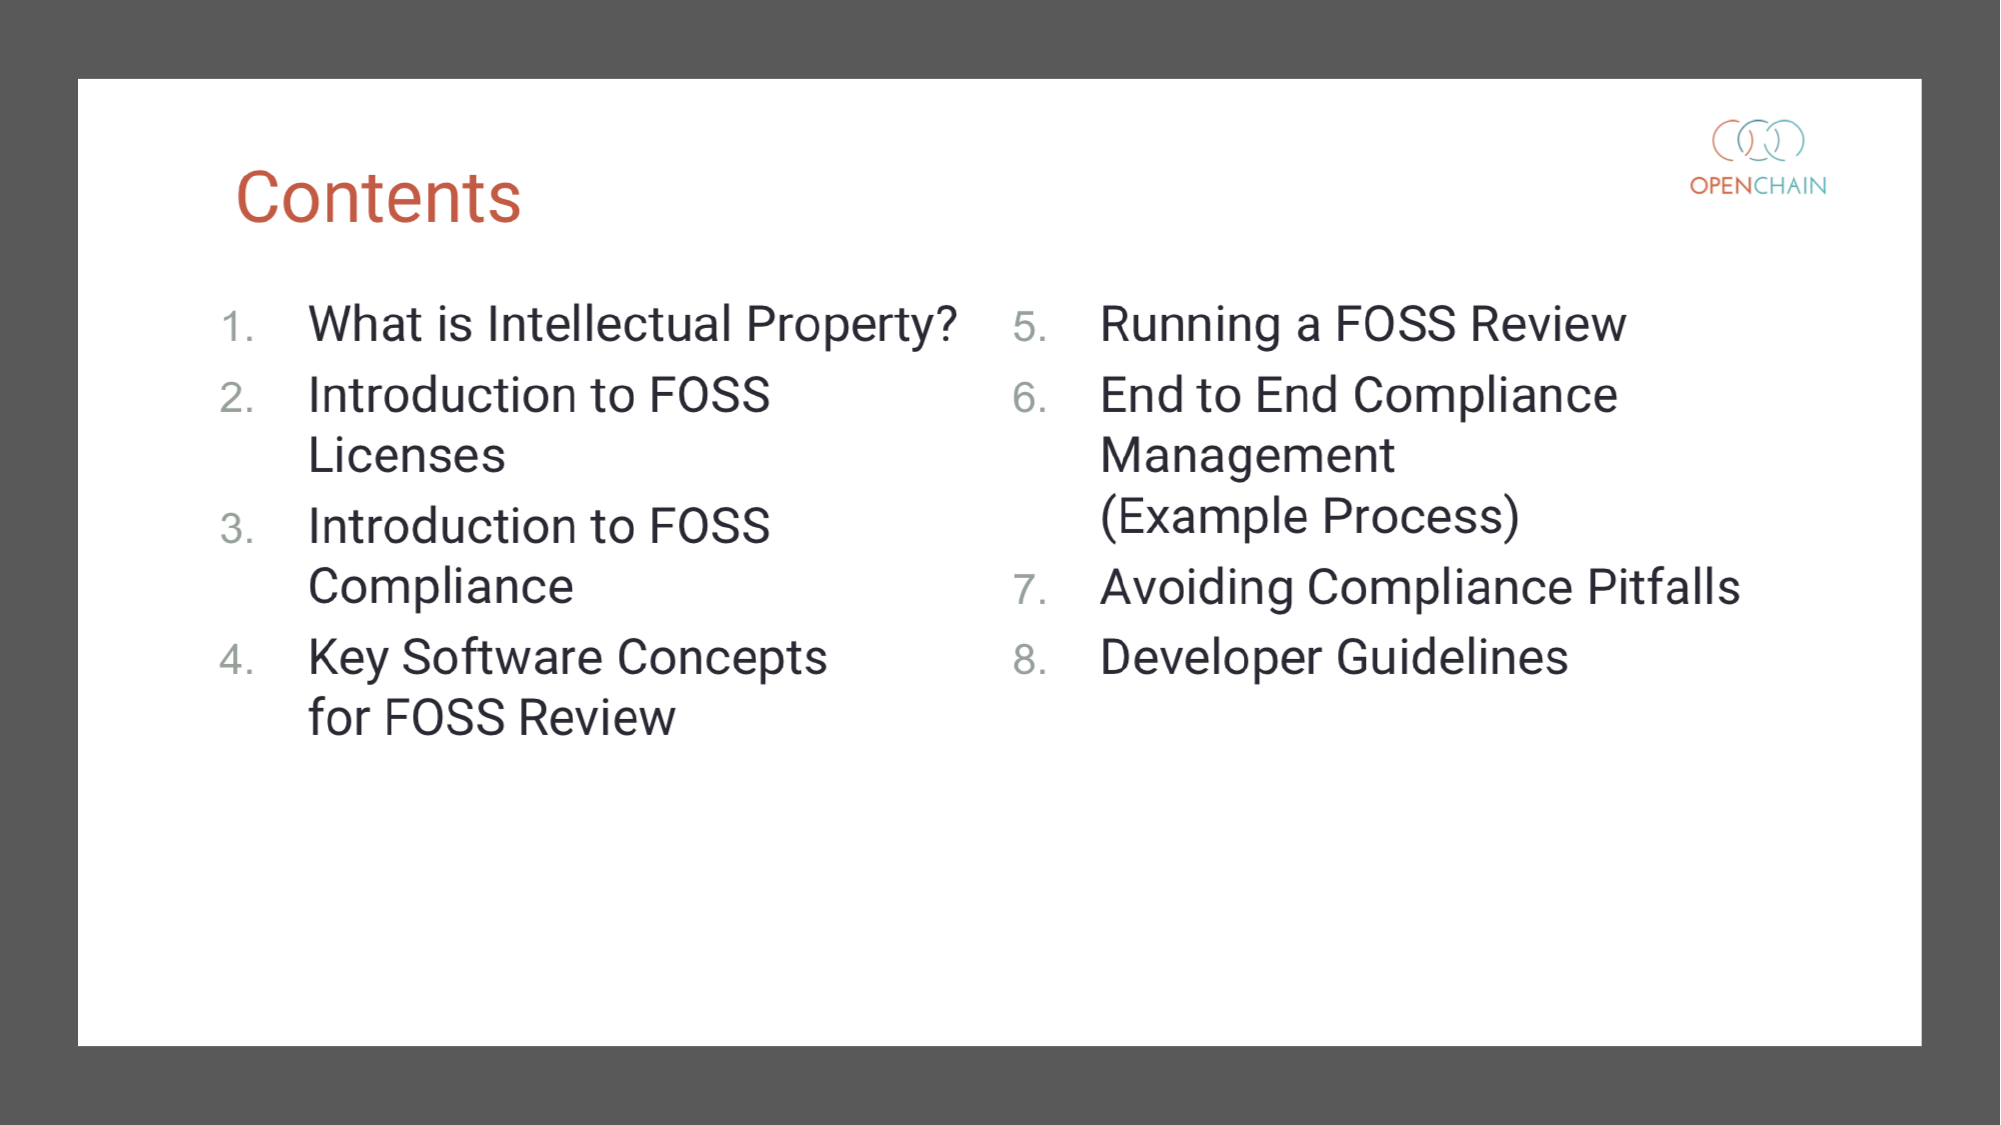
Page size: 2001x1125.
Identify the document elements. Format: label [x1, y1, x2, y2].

text_box [0, 0, 2000, 1125]
picture [145, 105, 1855, 1020]
